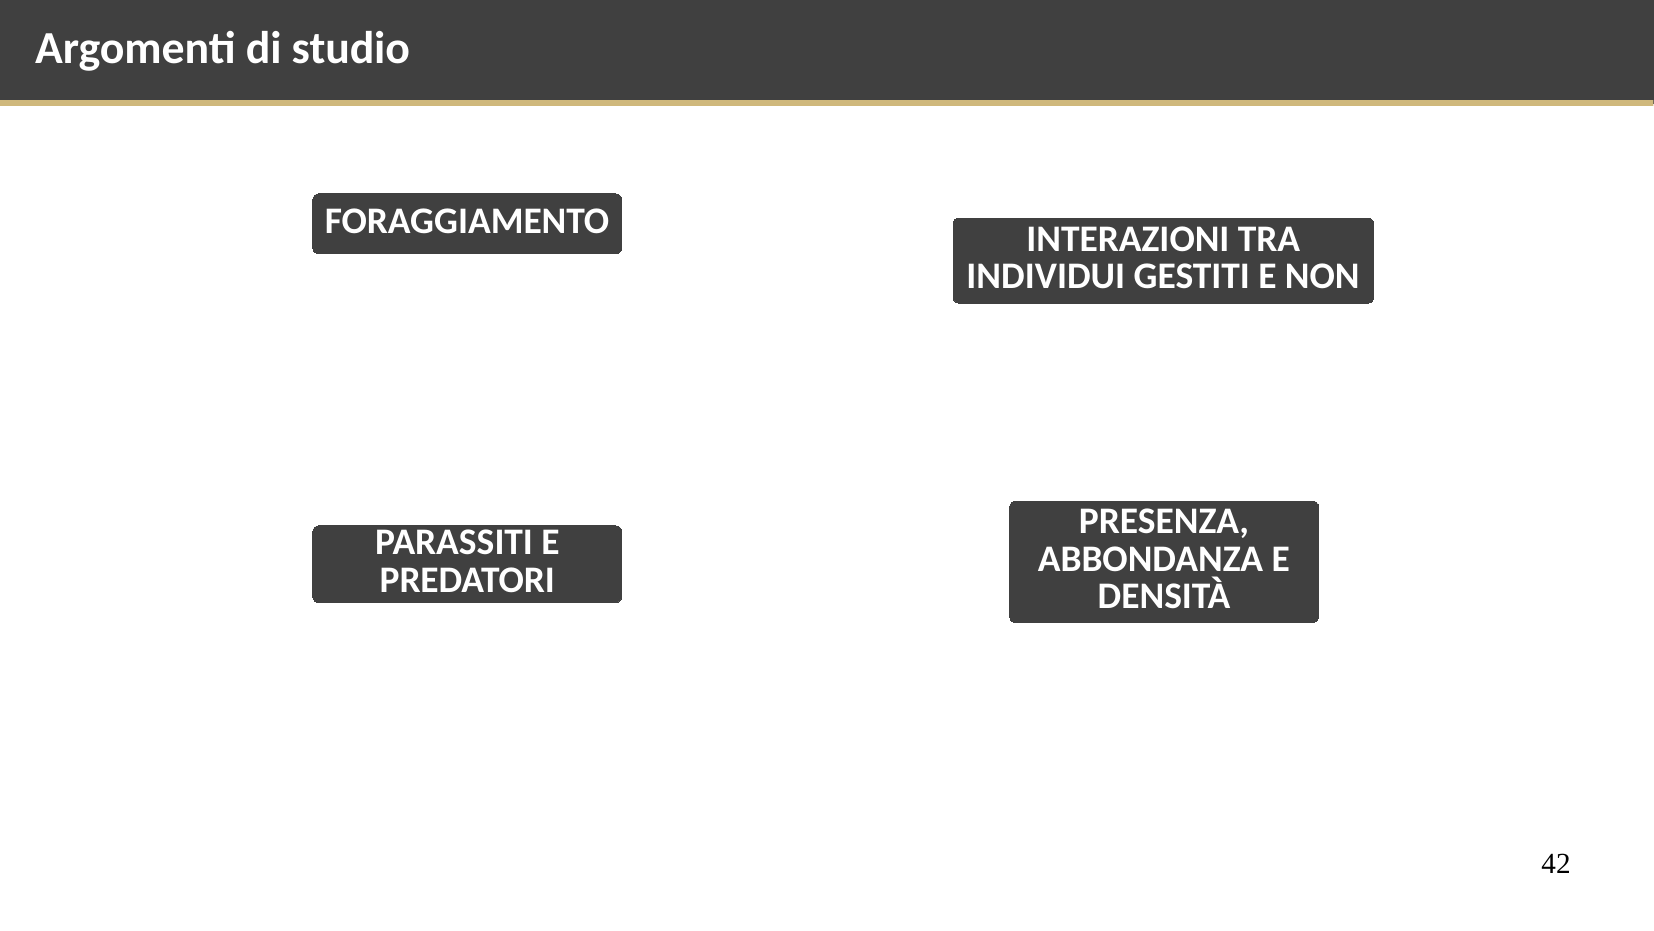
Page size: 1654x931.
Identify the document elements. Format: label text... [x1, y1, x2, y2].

text_box PARASSITI E PREDATORI [312, 525, 622, 603]
text_box FORAGGIAMENTO [312, 193, 622, 254]
text_box INTERAZIONI TRA INDIVIDUI GESTITI E NON [953, 218, 1374, 304]
text_box PRESENZA, ABBONDANZA E DENSITÀ [1009, 501, 1319, 623]
text_box Argomenti di studio [0, 0, 1654, 100]
